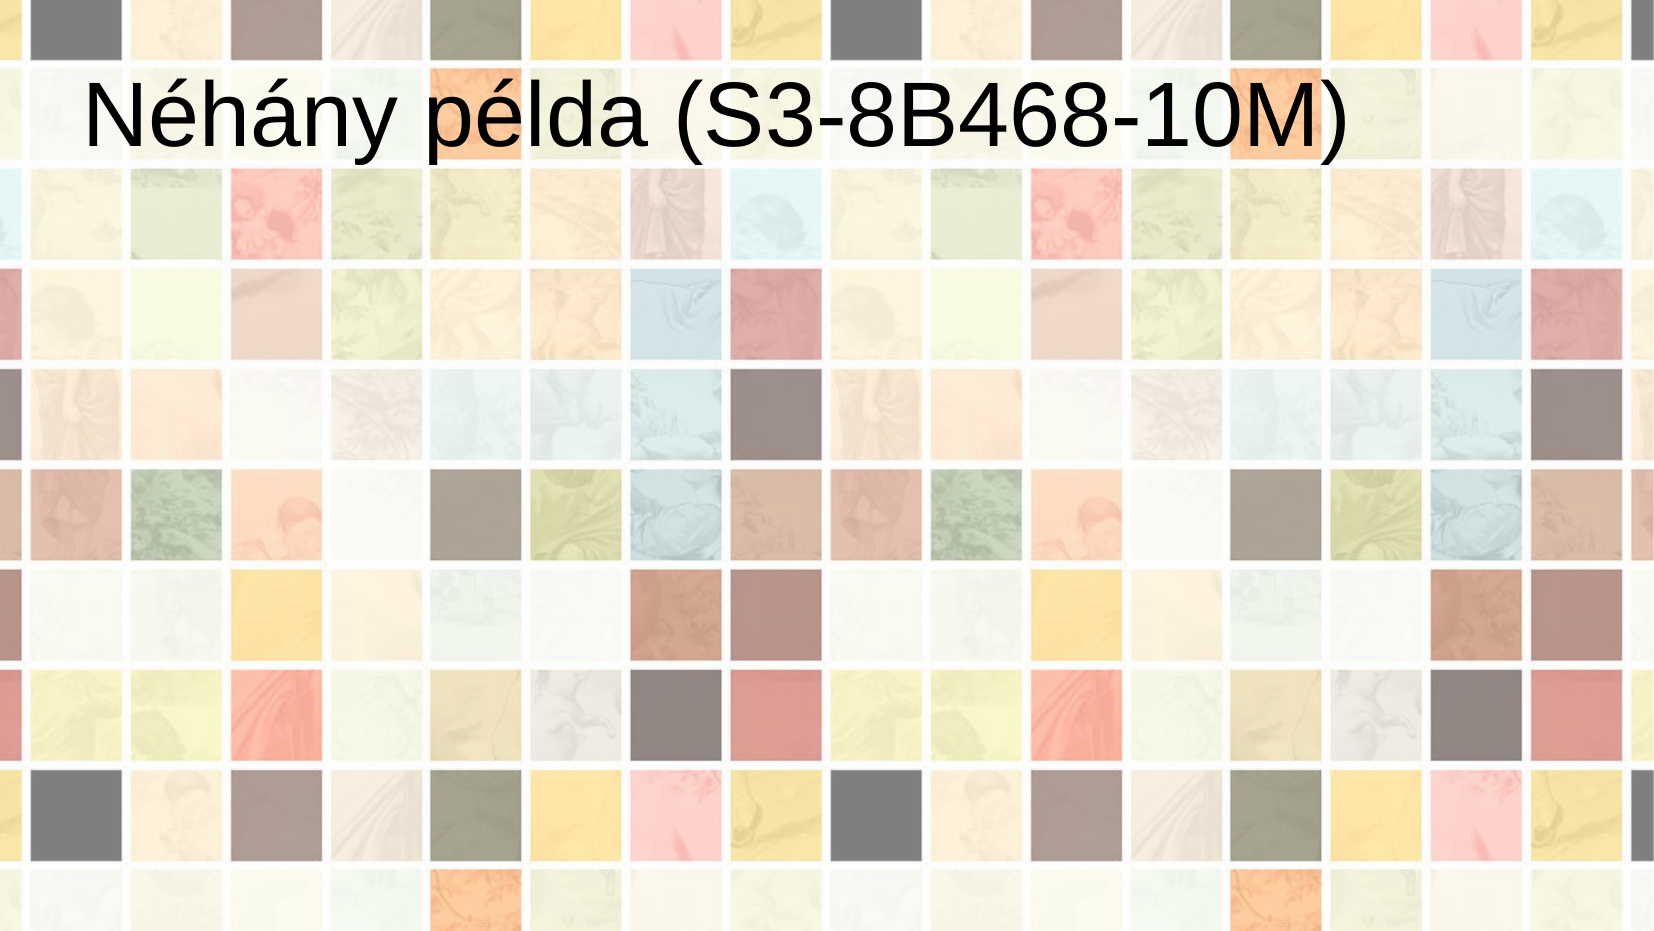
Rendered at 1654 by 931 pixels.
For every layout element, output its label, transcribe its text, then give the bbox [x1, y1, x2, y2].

title Néhány példa (S3-8B468-10M) [82, 37, 1571, 193]
